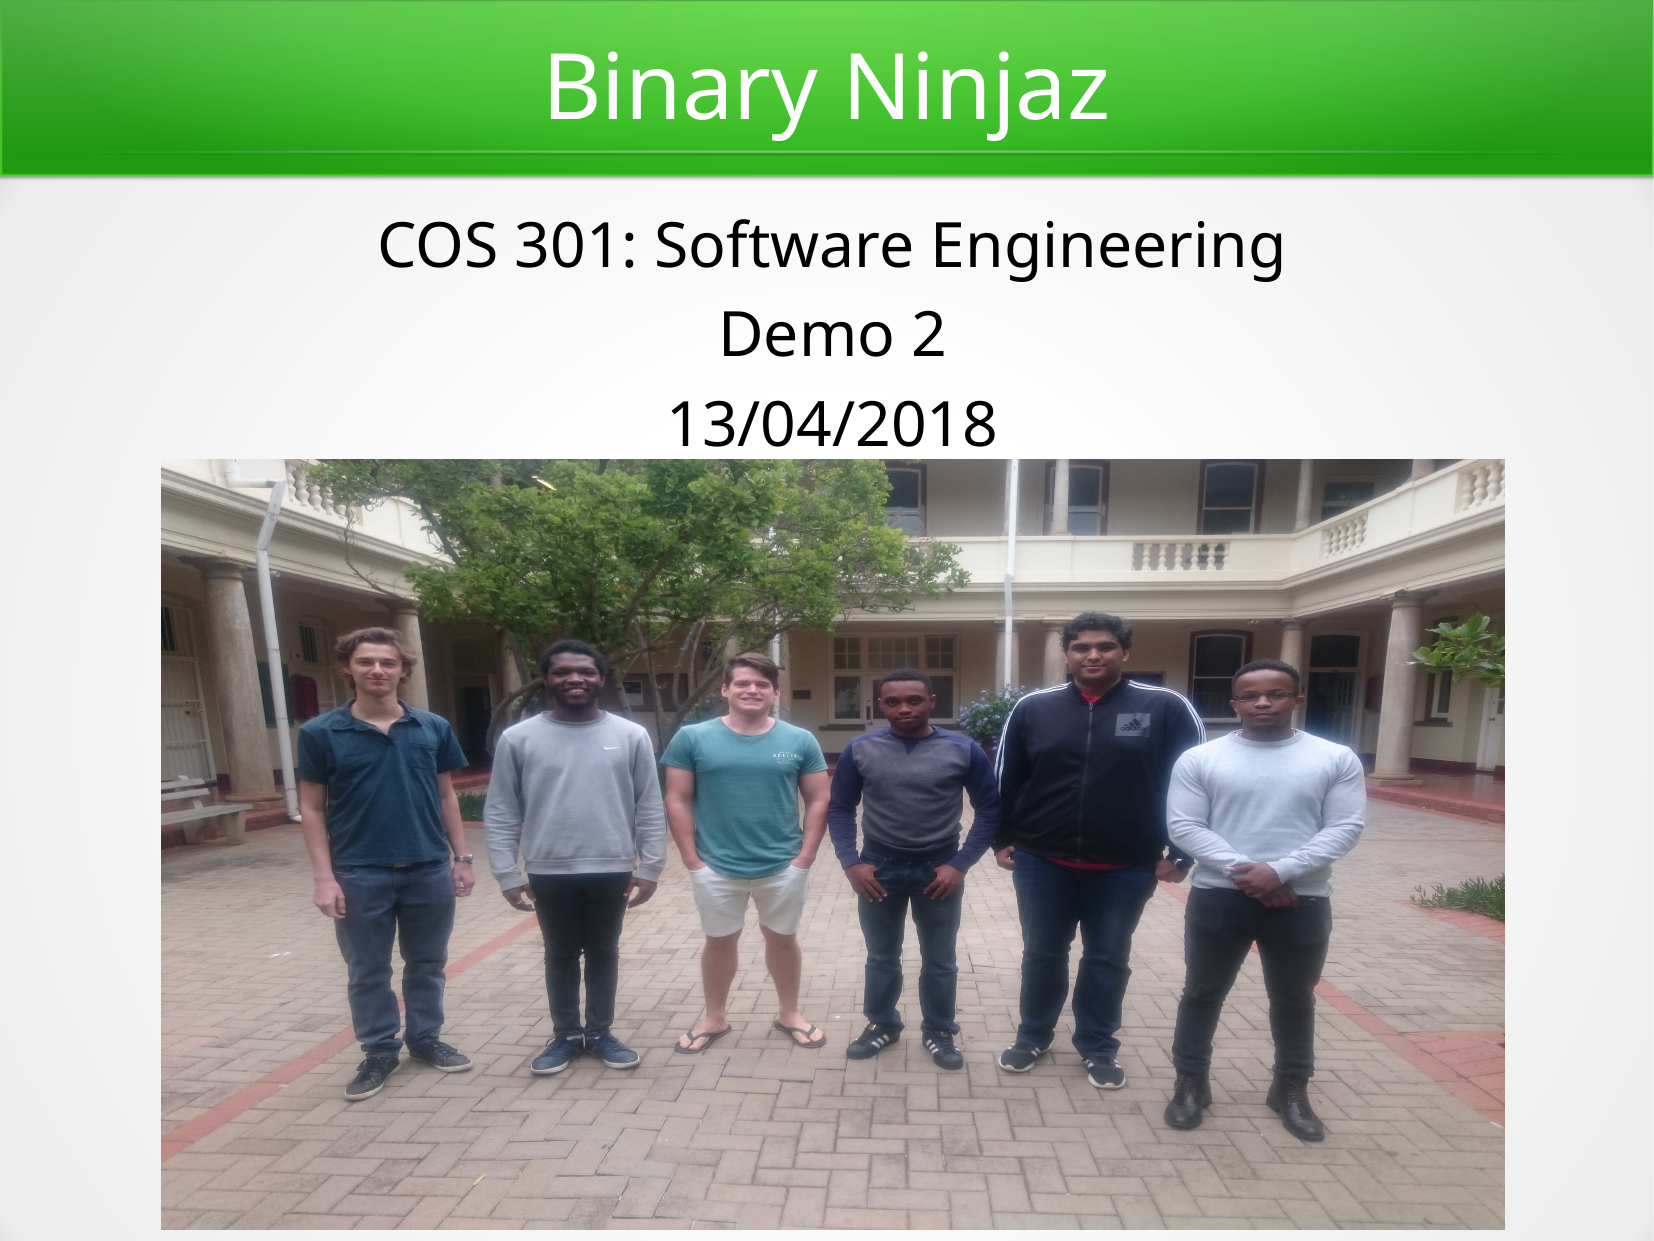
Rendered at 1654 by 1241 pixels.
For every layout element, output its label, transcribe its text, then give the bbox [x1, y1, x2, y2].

title Binary Ninjaz [82, 27, 1571, 139]
list COS 301: Software Engineering Demo 2 13/04/2018 [82, 219, 1583, 460]
picture [161, 460, 1505, 1230]
